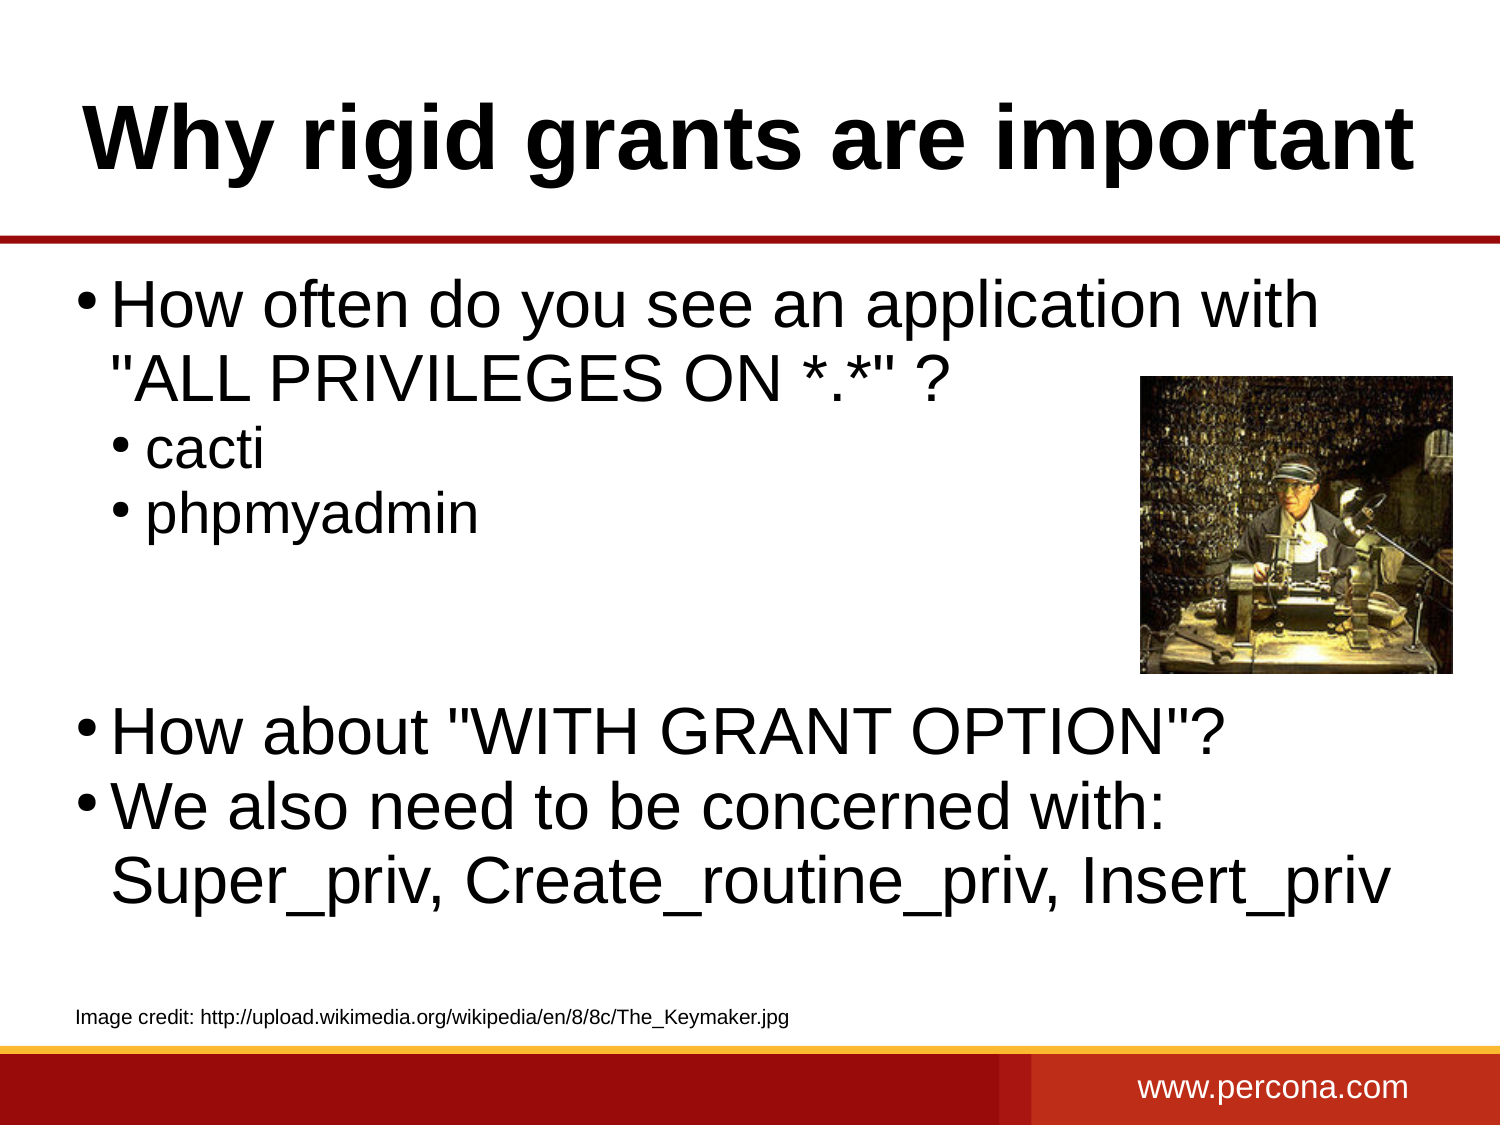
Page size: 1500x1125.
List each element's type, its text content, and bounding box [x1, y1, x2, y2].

text_box Why rigid grants are important [75, 44, 1425, 233]
picture [1140, 376, 1453, 674]
text_box How often do you see an application with "ALL PRIVILEGES ON *.*" ? cacti phpmyadmin How about "WITH GRANT OPTION"? We also need to be concerned with: Super_priv, Create_routine_priv, Insert_priv Image credit: http://upload.wikimedia.org/wikipedia/en/8/8c/The_Keymaker.jpg [75, 263, 1425, 1006]
